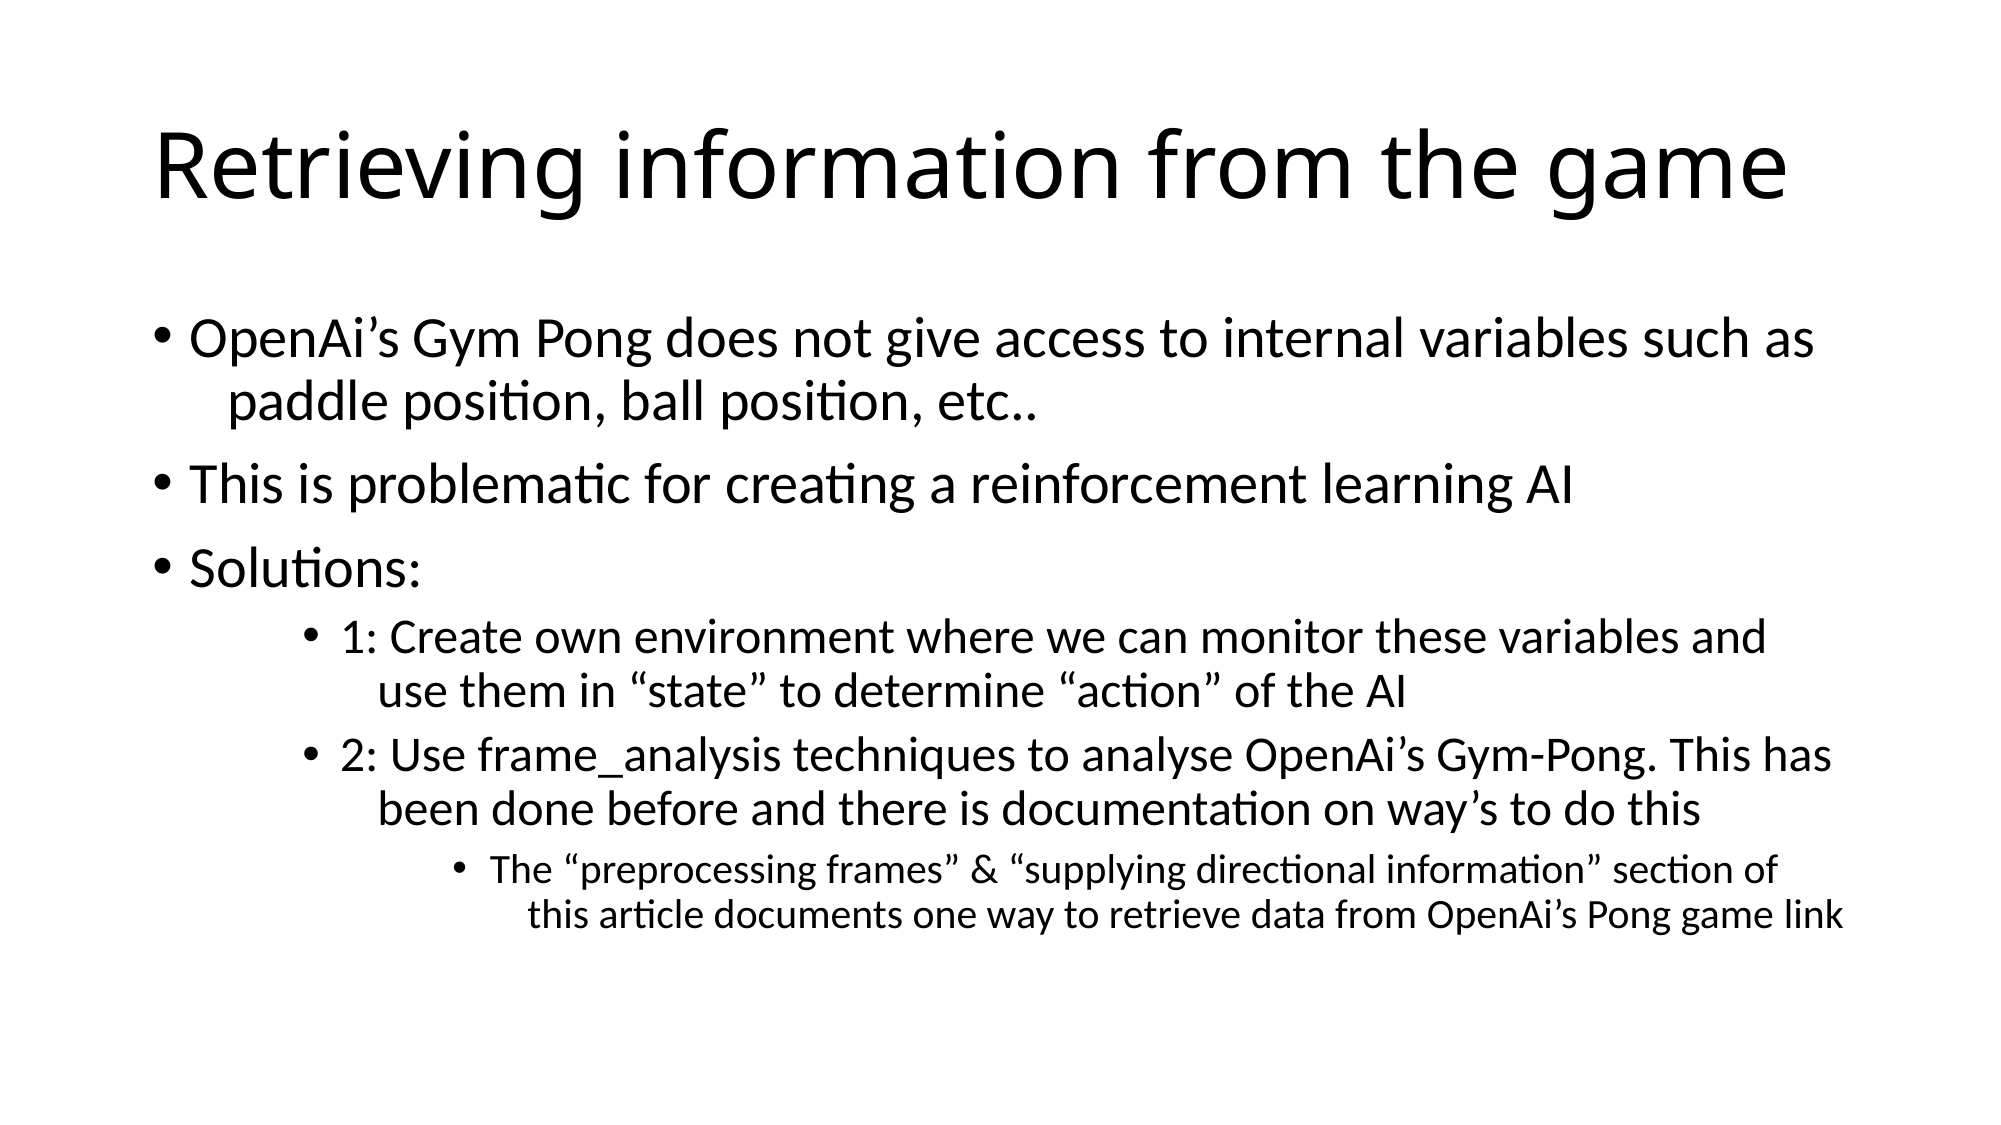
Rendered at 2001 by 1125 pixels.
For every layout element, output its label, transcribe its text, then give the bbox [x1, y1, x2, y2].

list OpenAi’s Gym Pong does not give access to internal variables such as paddle position, ball position, etc.. This is problematic for creating a reinforcement learning AI Solutions: 1: Create own environment where we can monitor these variables and use them in “state” to determine “action” of the AI 2: Use frame_analysis techniques to analyse OpenAi’s Gym-Pong. This has been done before and there is documentation on way’s to do this The “preprocessing frames” & “supplying directional information” section of this article documents one way to retrieve data from OpenAi’s Pong game link [137, 299, 1863, 1014]
title Retrieving information from the game [137, 59, 1863, 278]
